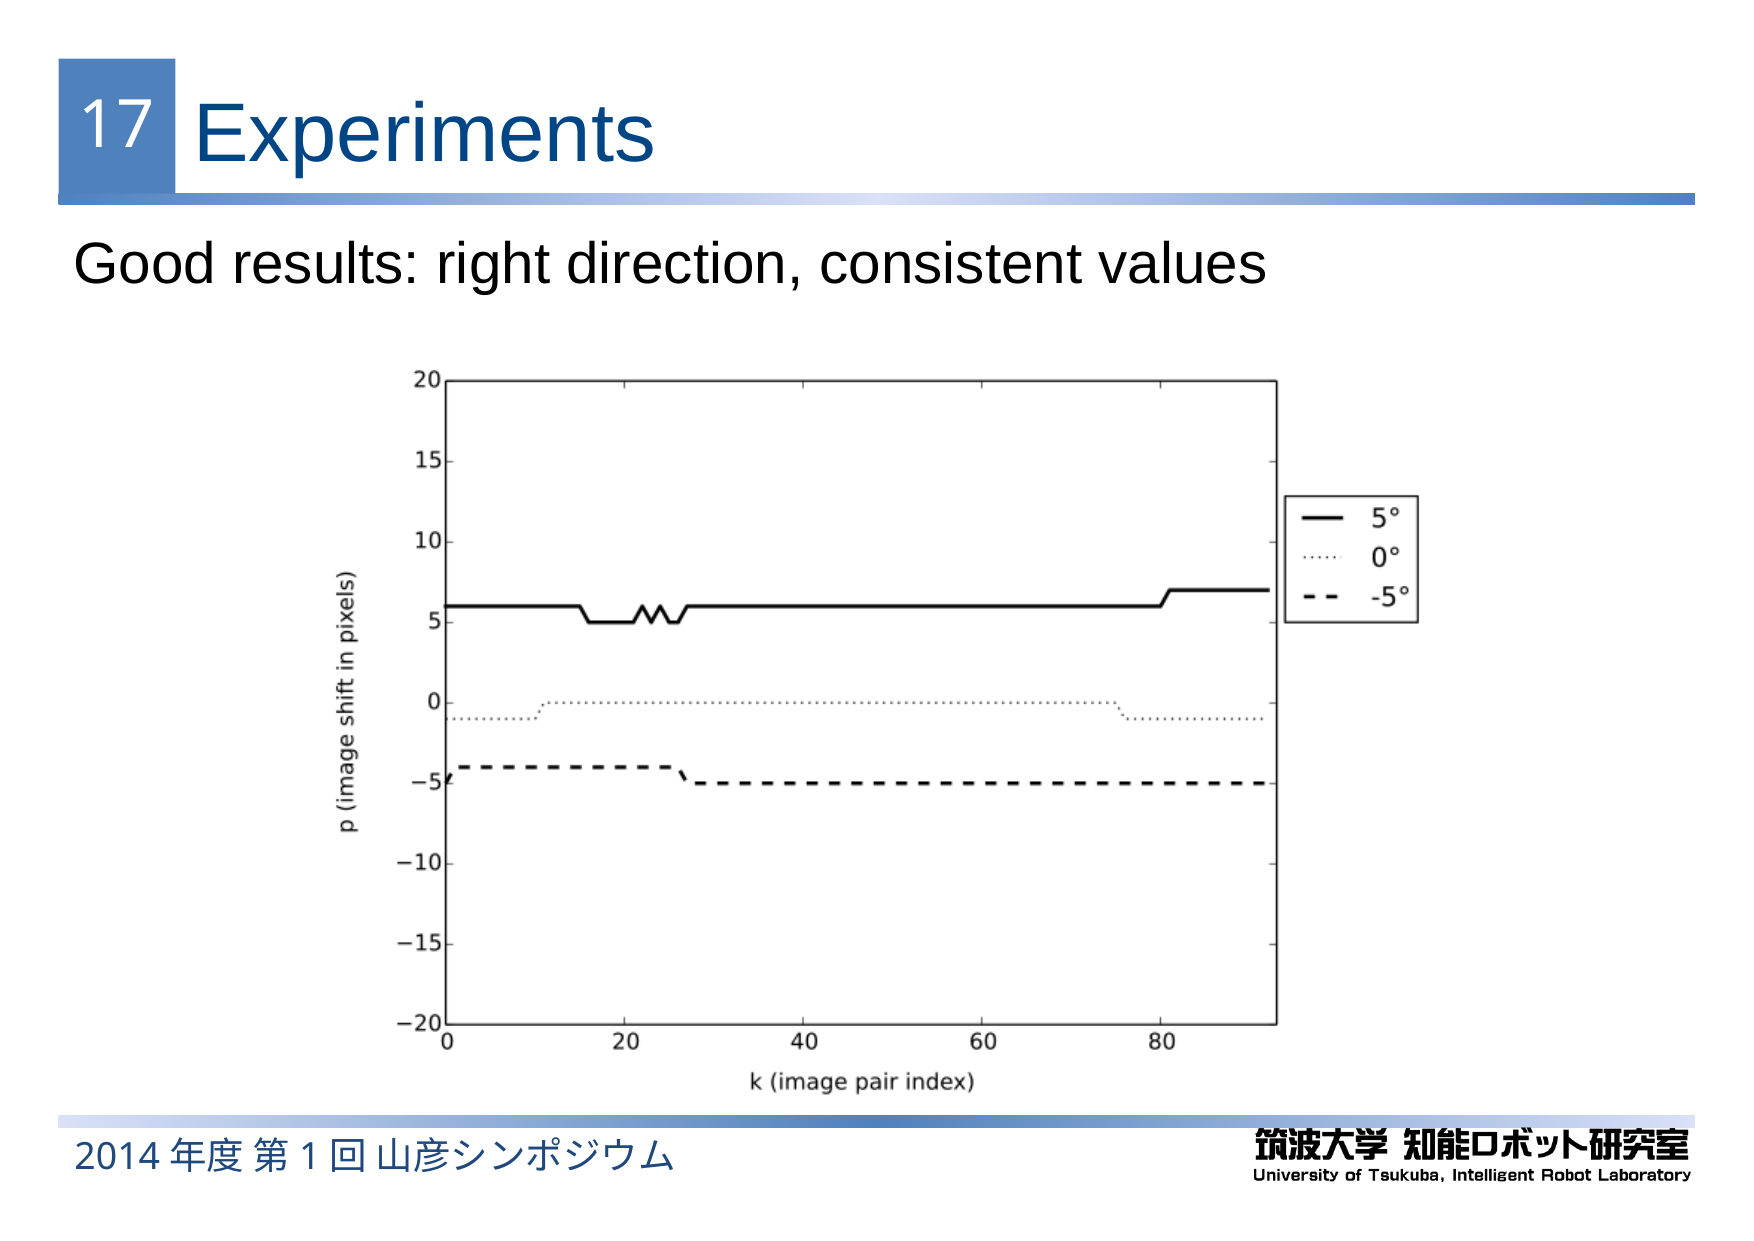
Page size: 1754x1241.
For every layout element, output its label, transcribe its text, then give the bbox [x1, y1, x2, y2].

text_box Good results: right direction, consistent values [58, 223, 1696, 304]
title Experiments [193, 61, 1651, 205]
picture [323, 357, 1431, 1108]
picture [1252, 1127, 1691, 1182]
